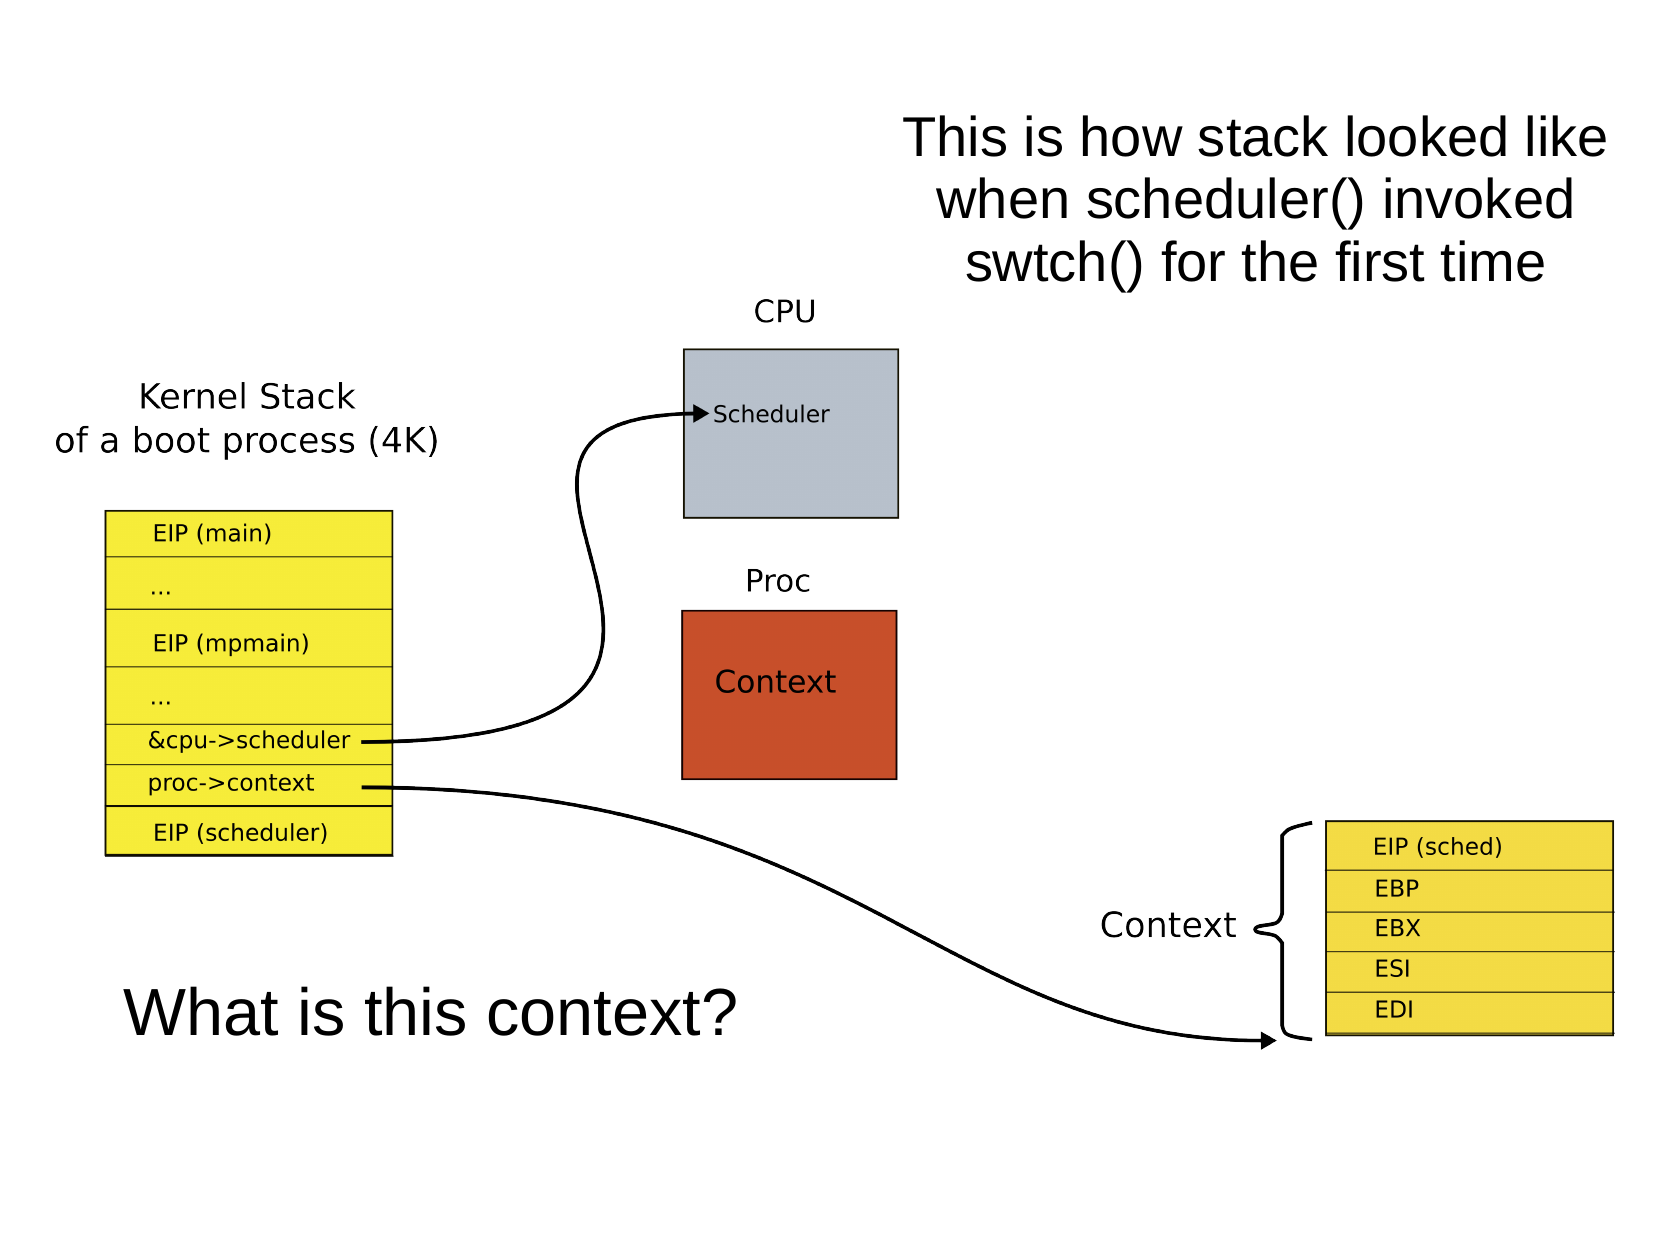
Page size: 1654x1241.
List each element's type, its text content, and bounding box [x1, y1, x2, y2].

picture [56, 299, 1615, 1050]
list What is this context? [75, 975, 788, 1126]
list This is how stack looked like when scheduler() invoked swtch() for the first time [900, 105, 1613, 301]
